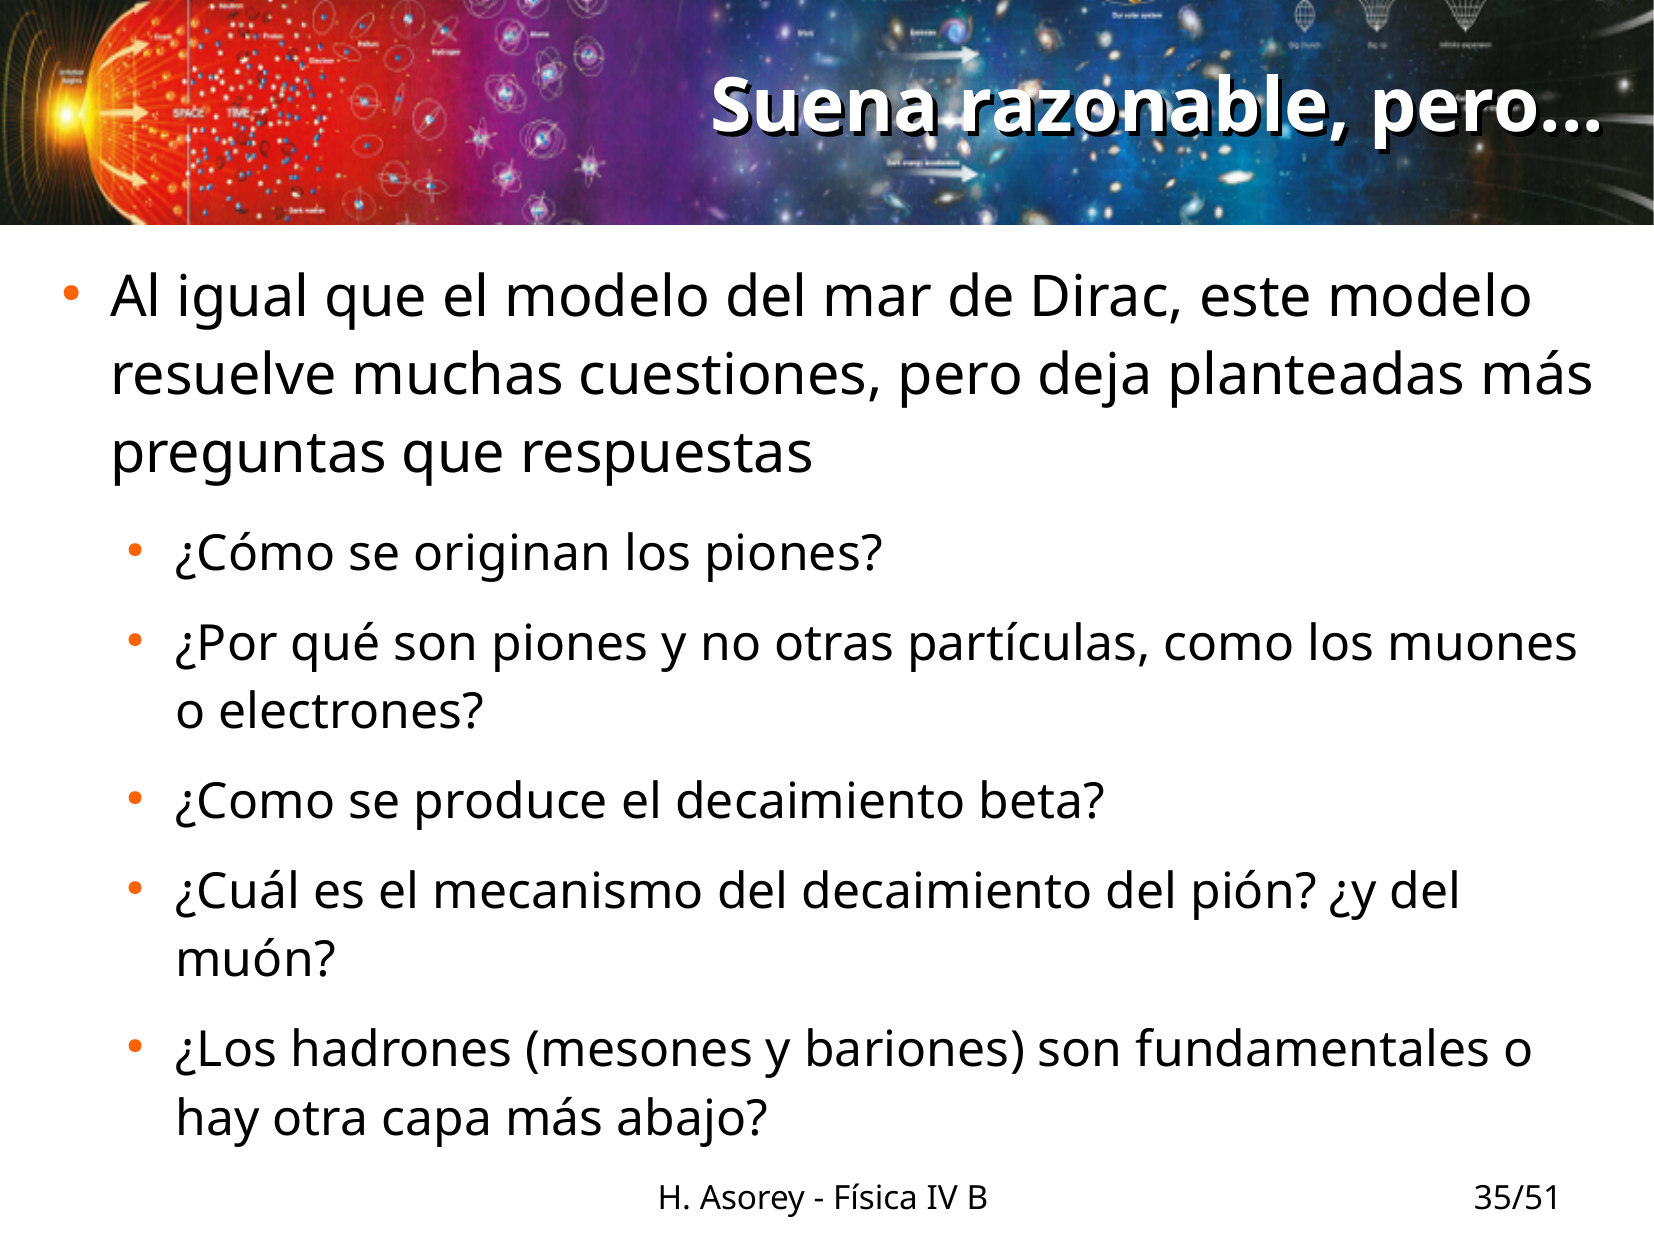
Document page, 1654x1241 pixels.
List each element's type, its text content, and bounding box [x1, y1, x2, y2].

picture [0, 0, 1654, 225]
title Suena razonable, pero... [45, 15, 1606, 191]
list Al igual que el modelo del mar de Dirac, este modelo resuelve muchas cuestiones, pero deja planteadas más preguntas que respuestas ¿Cómo se originan los piones? ¿Por qué son piones y no otras partículas, como los muones o electrones? ¿Como se produce el decaimiento beta? ¿Cuál es el mecanismo del decaimiento del pión? ¿y del muón? ¿Los hadrones (mesones y bariones) son fundamentales o hay otra capa más abajo? [45, 255, 1606, 1156]
